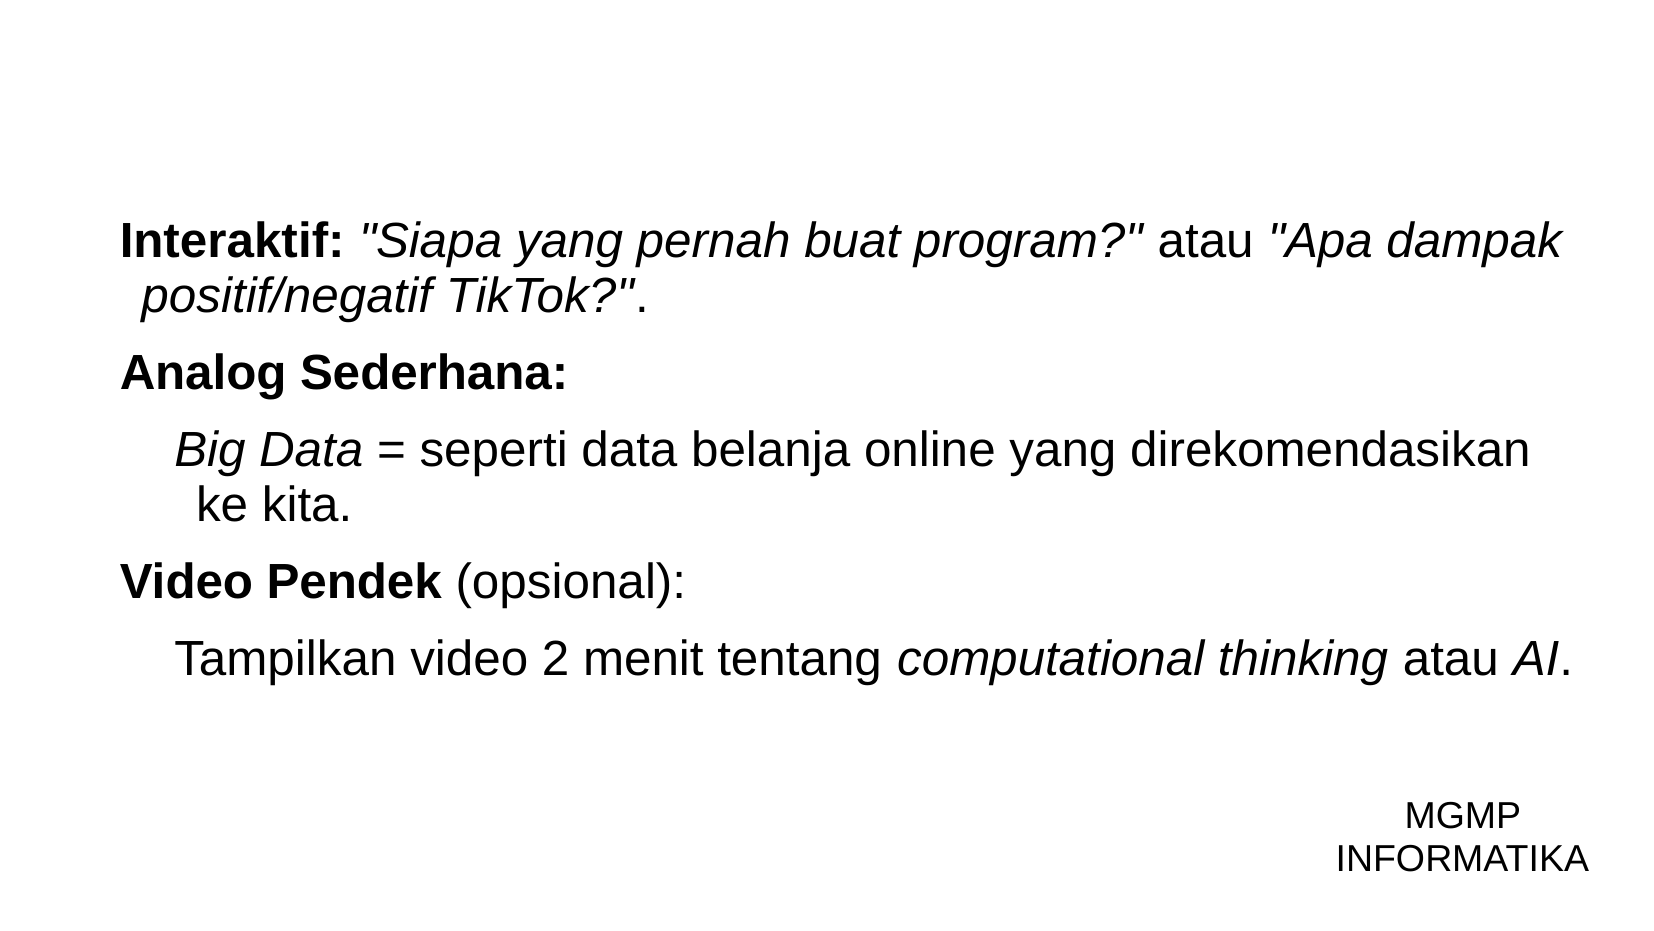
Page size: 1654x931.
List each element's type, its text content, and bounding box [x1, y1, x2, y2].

list Interaktif: "Siapa yang pernah buat program?" atau "Apa dampak positif/negatif TikTok?". Analog Sederhana: Big Data = seperti data belanja online yang direkomendasikan ke kita. Video Pendek (opsional): Tampilkan video 2 menit tentang computational thinking atau AI. [86, 150, 1576, 690]
text_box MGMP INFORMATIKA [1312, 787, 1613, 887]
